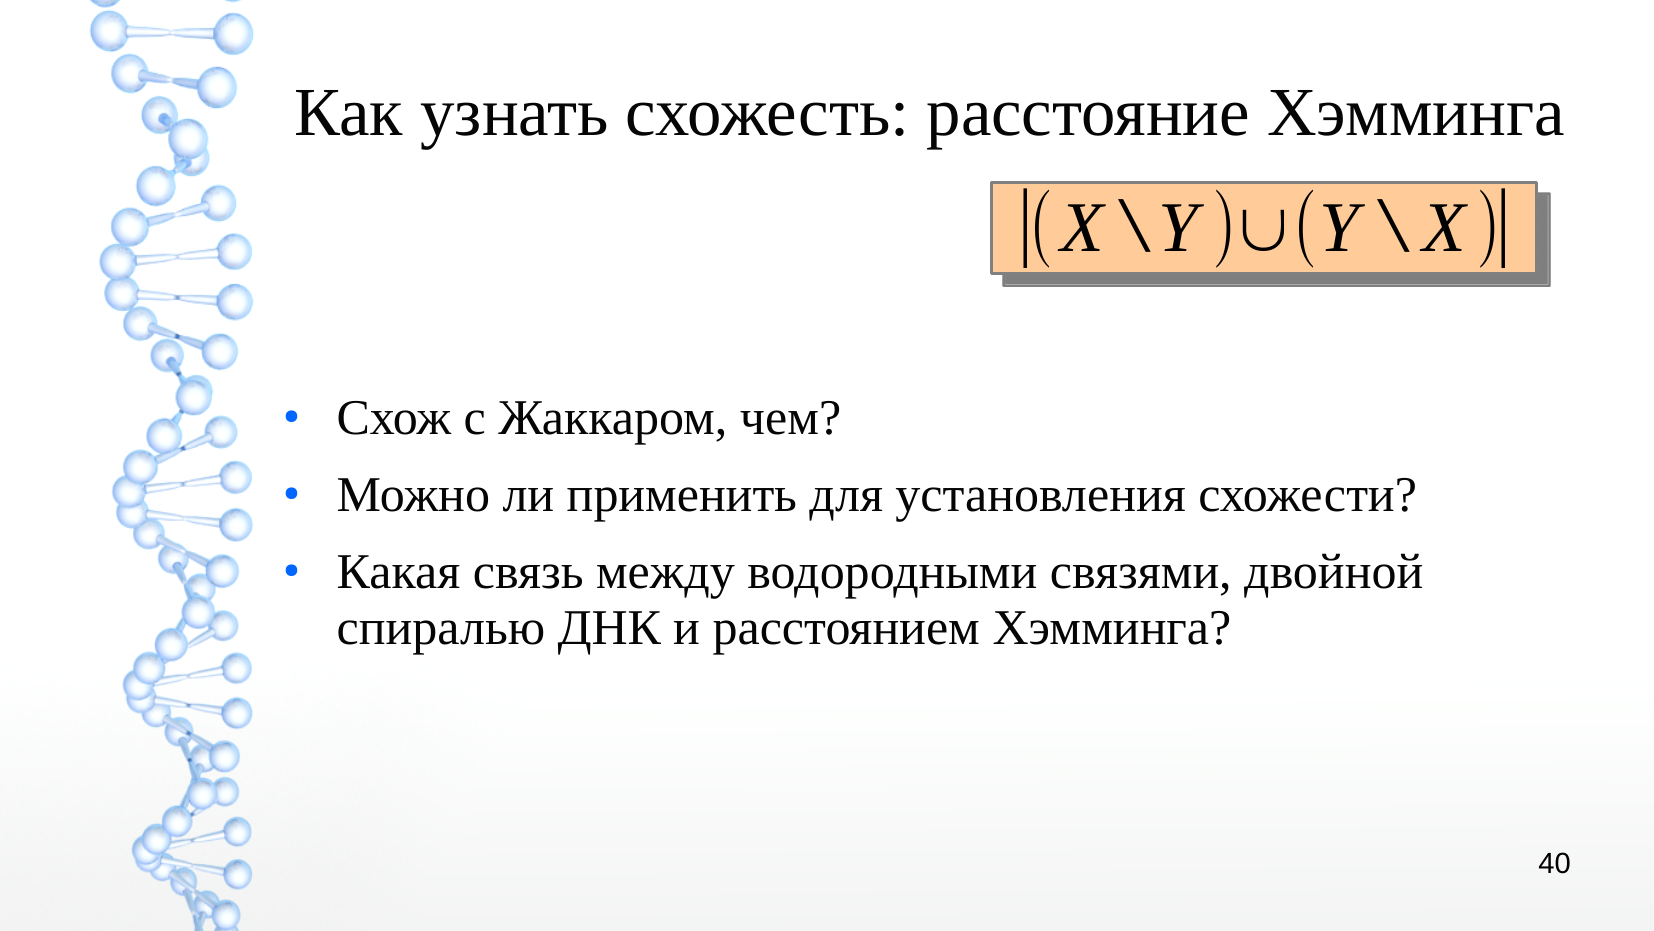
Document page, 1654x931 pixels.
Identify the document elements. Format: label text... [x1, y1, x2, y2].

chart [993, 184, 1536, 272]
list Схож с Жаккаром, чем? Можно ли применить для установления схожести? Какая связь между водородными связями, двойной спиралью ДНК и расстоянием Хэмминга? [265, 389, 1595, 815]
title Как узнать схожесть: расстояние Хэмминга [265, 35, 1595, 189]
picture [0, 0, 1654, 931]
